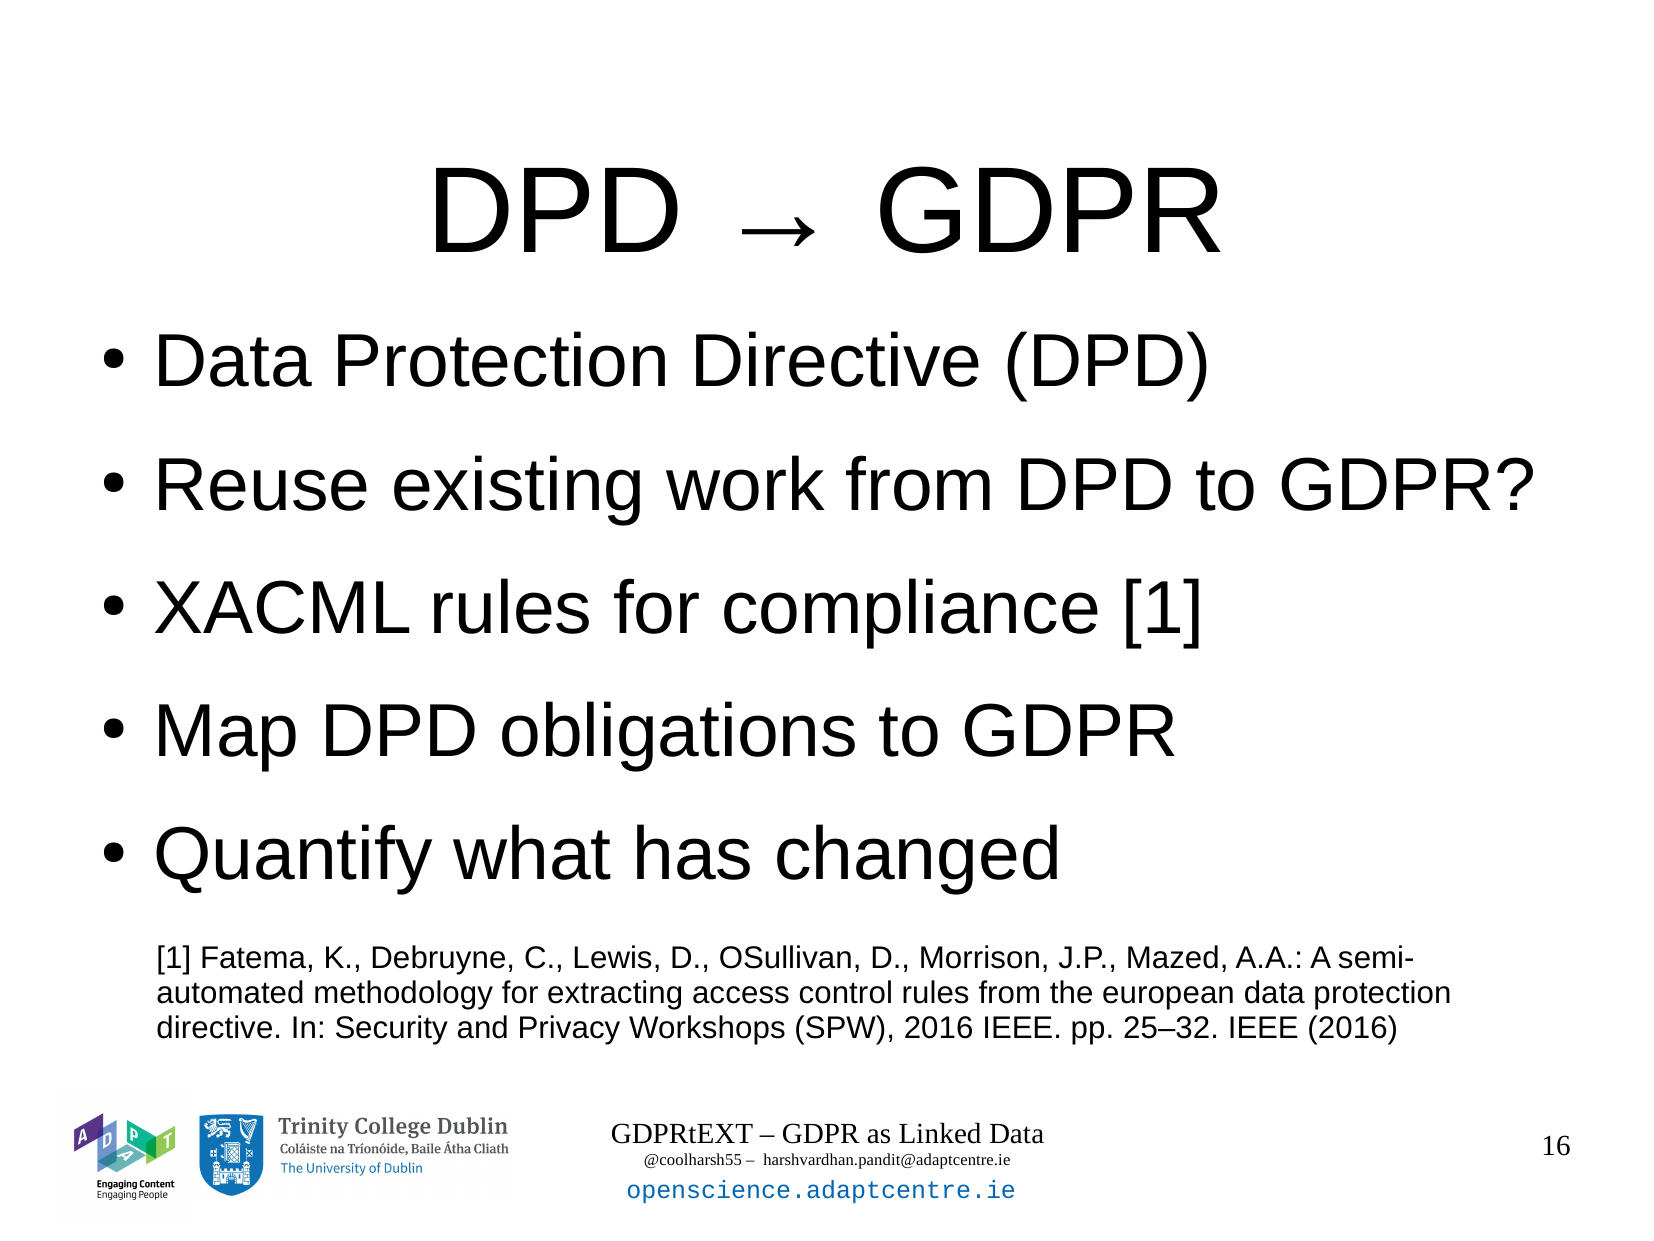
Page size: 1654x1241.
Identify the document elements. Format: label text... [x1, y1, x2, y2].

title DPD → GDPR [82, 112, 1571, 308]
list Data Protection Directive (DPD) Reuse existing work from DPD to GDPR? XACML rules for compliance [1] Map DPD obligations to GDPR Quantify what has changed [82, 318, 1571, 1010]
text_box [1] Fatema, K., Debruyne, C., Lewis, D., OSullivan, D., Morrison, J.P., Mazed, A.A.: A semi-automated methodology for extracting access control rules from the european data protection directive. In: Security and Privacy Workshops (SPW), 2016 IEEE. pp. 25–32. IEEE (2016) [141, 933, 1549, 1089]
picture [196, 1111, 512, 1199]
picture [54, 1086, 195, 1227]
